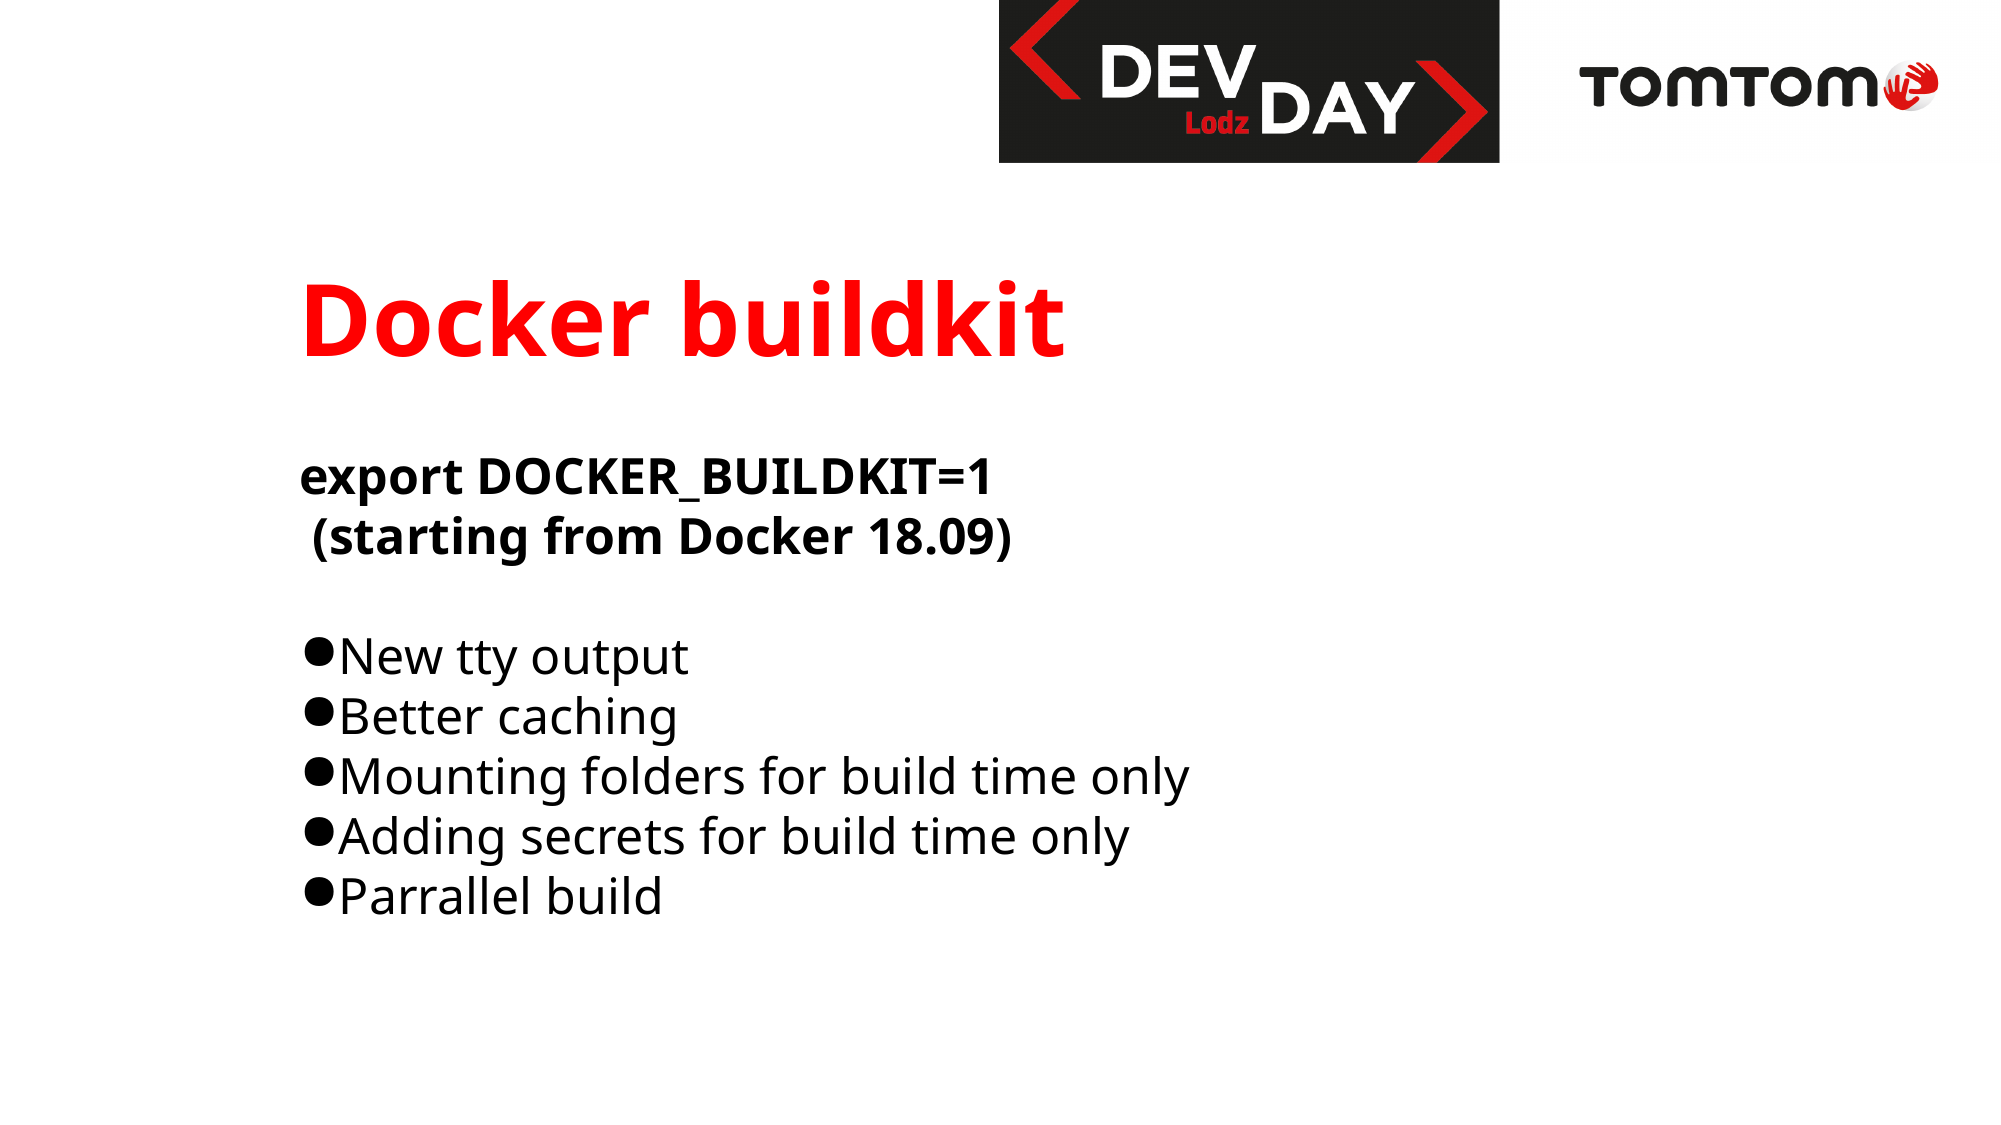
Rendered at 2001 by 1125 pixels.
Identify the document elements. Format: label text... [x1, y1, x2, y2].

picture [999, 0, 2000, 164]
text_box export DOCKER_BUILDKIT=1 (starting from Docker 18.09) New tty output Better caching Mounting folders for build time only Adding secrets for build time only Parrallel build [284, 437, 1718, 1052]
text_box Docker buildkit [283, 249, 1717, 385]
